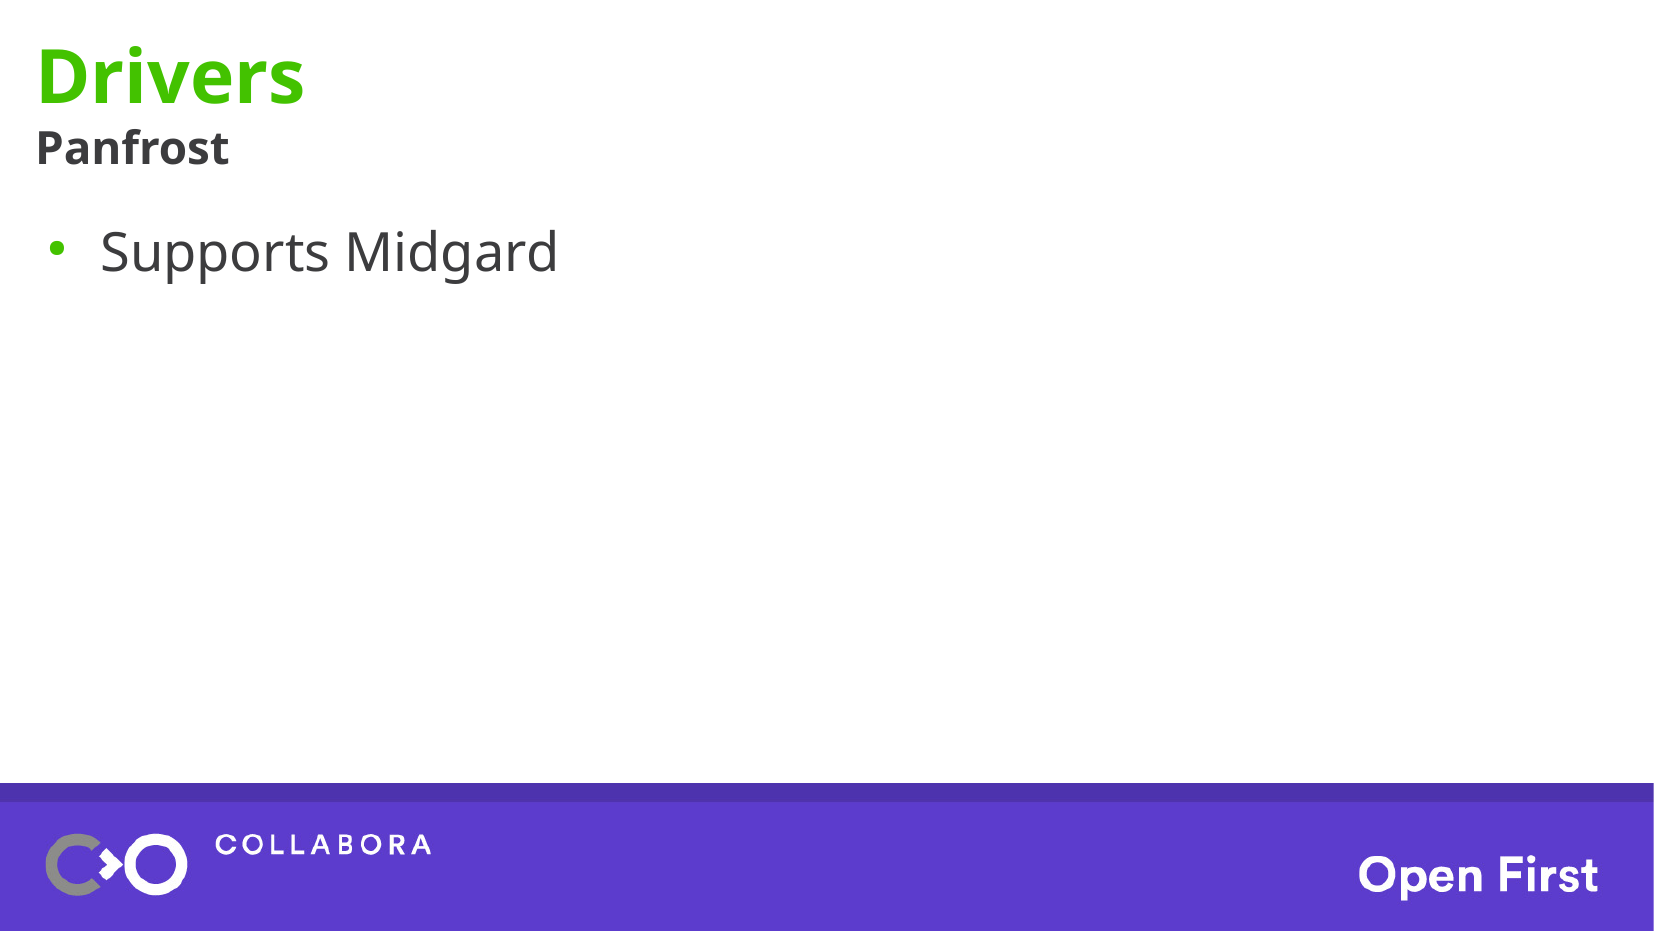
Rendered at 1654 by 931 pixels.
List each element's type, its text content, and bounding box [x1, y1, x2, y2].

list Supports Midgard [29, 207, 1602, 851]
picture [0, 0, 1654, 931]
title Drivers Panfrost [35, 28, 1608, 193]
